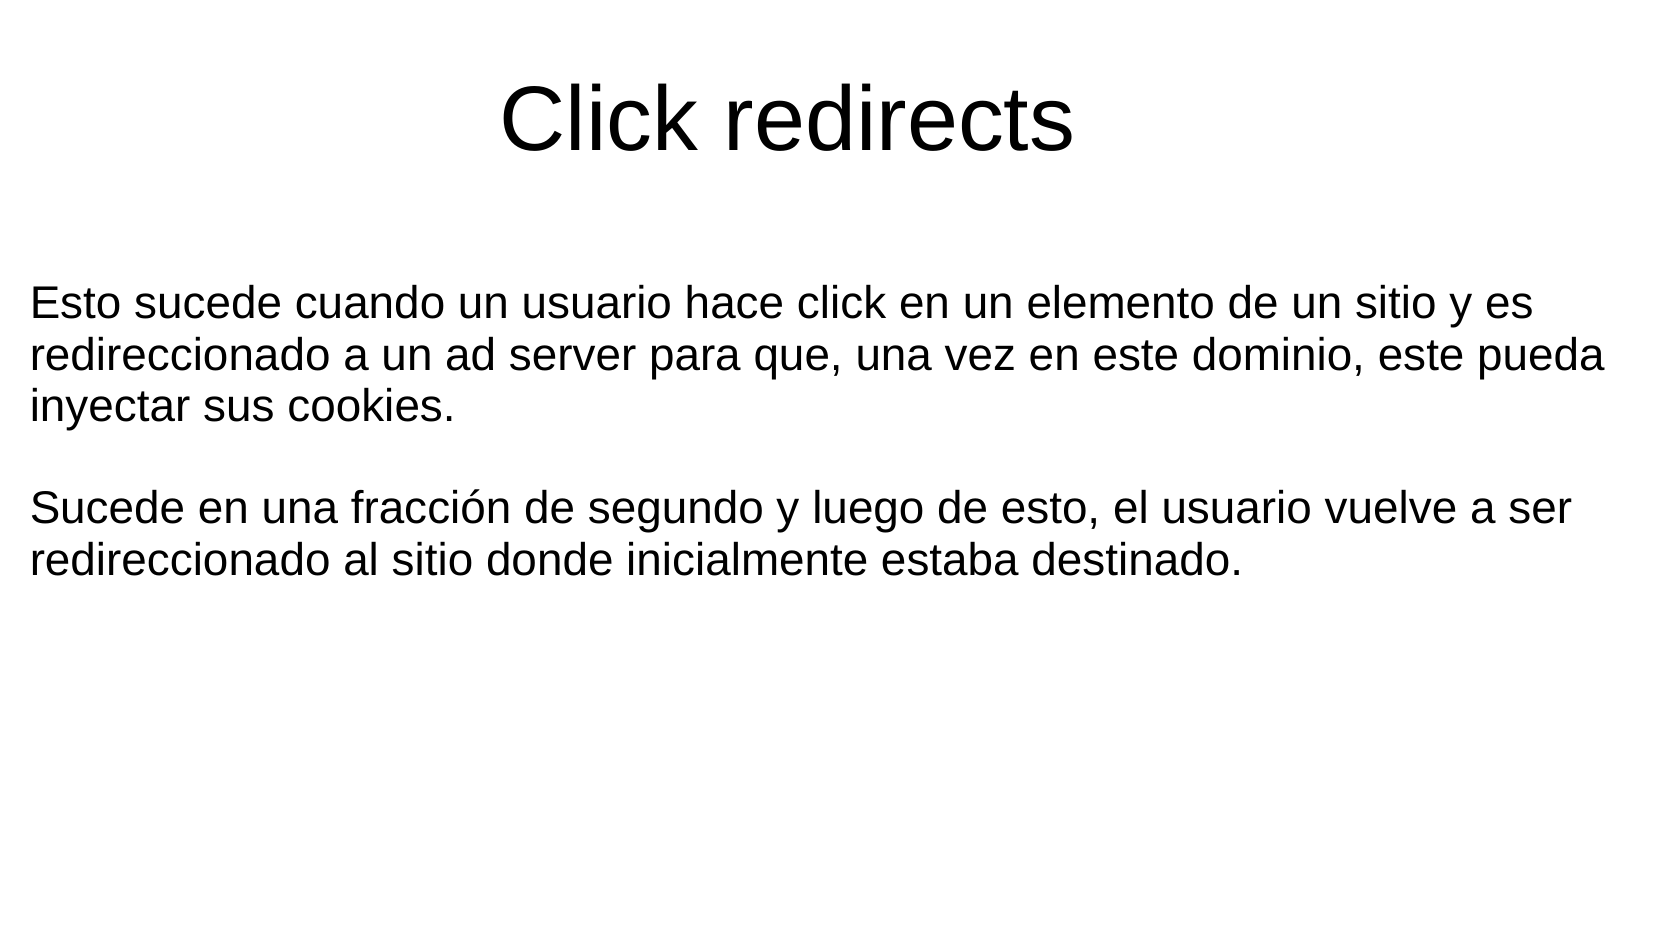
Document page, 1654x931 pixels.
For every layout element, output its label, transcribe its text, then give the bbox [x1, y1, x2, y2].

text_box Esto sucede cuando un usuario hace click en un elemento de un sitio y es redireccionado a un ad server para que, una vez en este dominio, este pueda inyectar sus cookies. Sucede en una fracción de segundo y luego de esto, el usuario vuelve a ser redireccionado al sitio donde inicialmente estaba destinado. [15, 270, 1634, 796]
text_box Click redirects [484, 60, 1291, 178]
